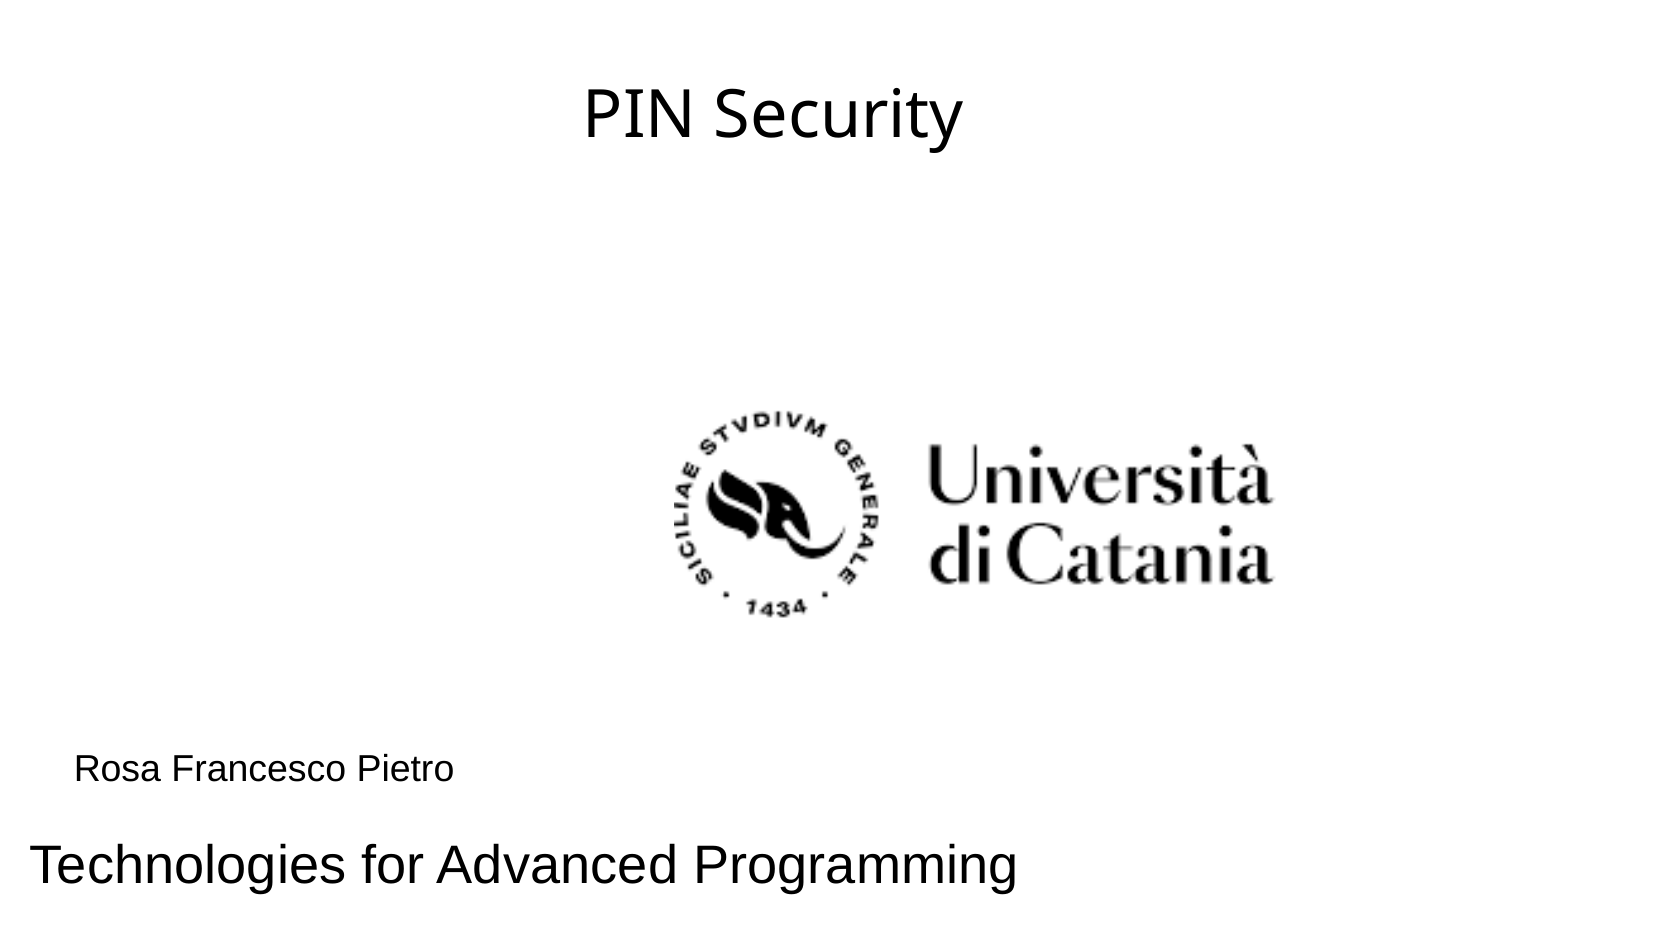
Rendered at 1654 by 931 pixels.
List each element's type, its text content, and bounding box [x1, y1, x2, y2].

title PIN Security [29, 29, 1518, 185]
text_box Technologies for Advanced Programming [14, 826, 1034, 903]
picture [674, 321, 1506, 709]
text_box Rosa Francesco Pietro [59, 740, 470, 798]
